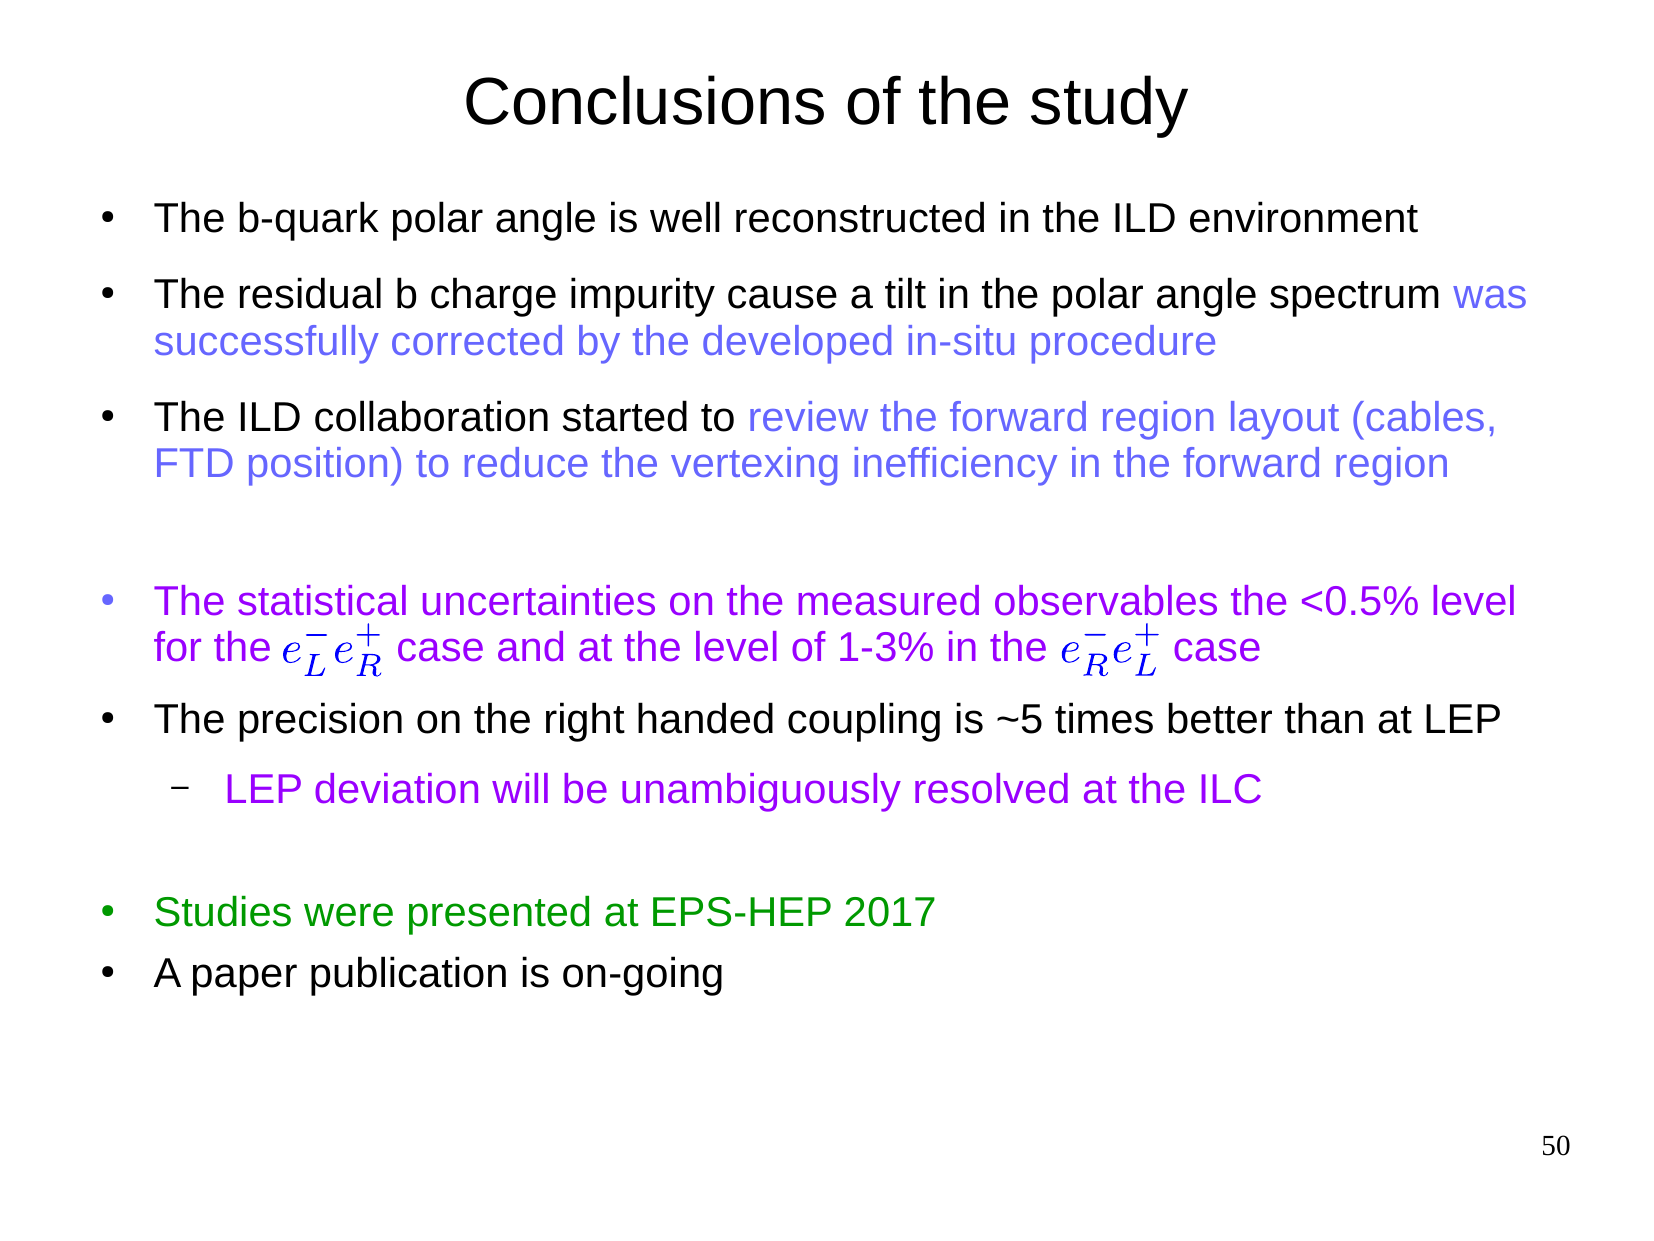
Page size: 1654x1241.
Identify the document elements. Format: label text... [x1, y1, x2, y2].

text_box [280, 623, 383, 677]
list The b-quark polar angle is well reconstructed in the ILD environment The residual b charge impurity cause a tilt in the polar angle spectrum was successfully corrected by the developed in-situ procedure The ILD collaboration started to review the forward region layout (cables, FTD position) to reduce the vertexing inefficiency in the forward region The statistical uncertainties on the measured observables the <0.5% level for the eLpR case and at the level of 1-3% in the eRpL case The precision on the right handed coupling is ~5 times better than at LEP LEP deviation will be unambiguously resolved at the ILC Studies were presented at EPS-HEP 2017 A paper publication is on-going [82, 195, 1571, 1171]
title Conclusions of the study [82, 43, 1571, 160]
text_box [1059, 622, 1161, 677]
